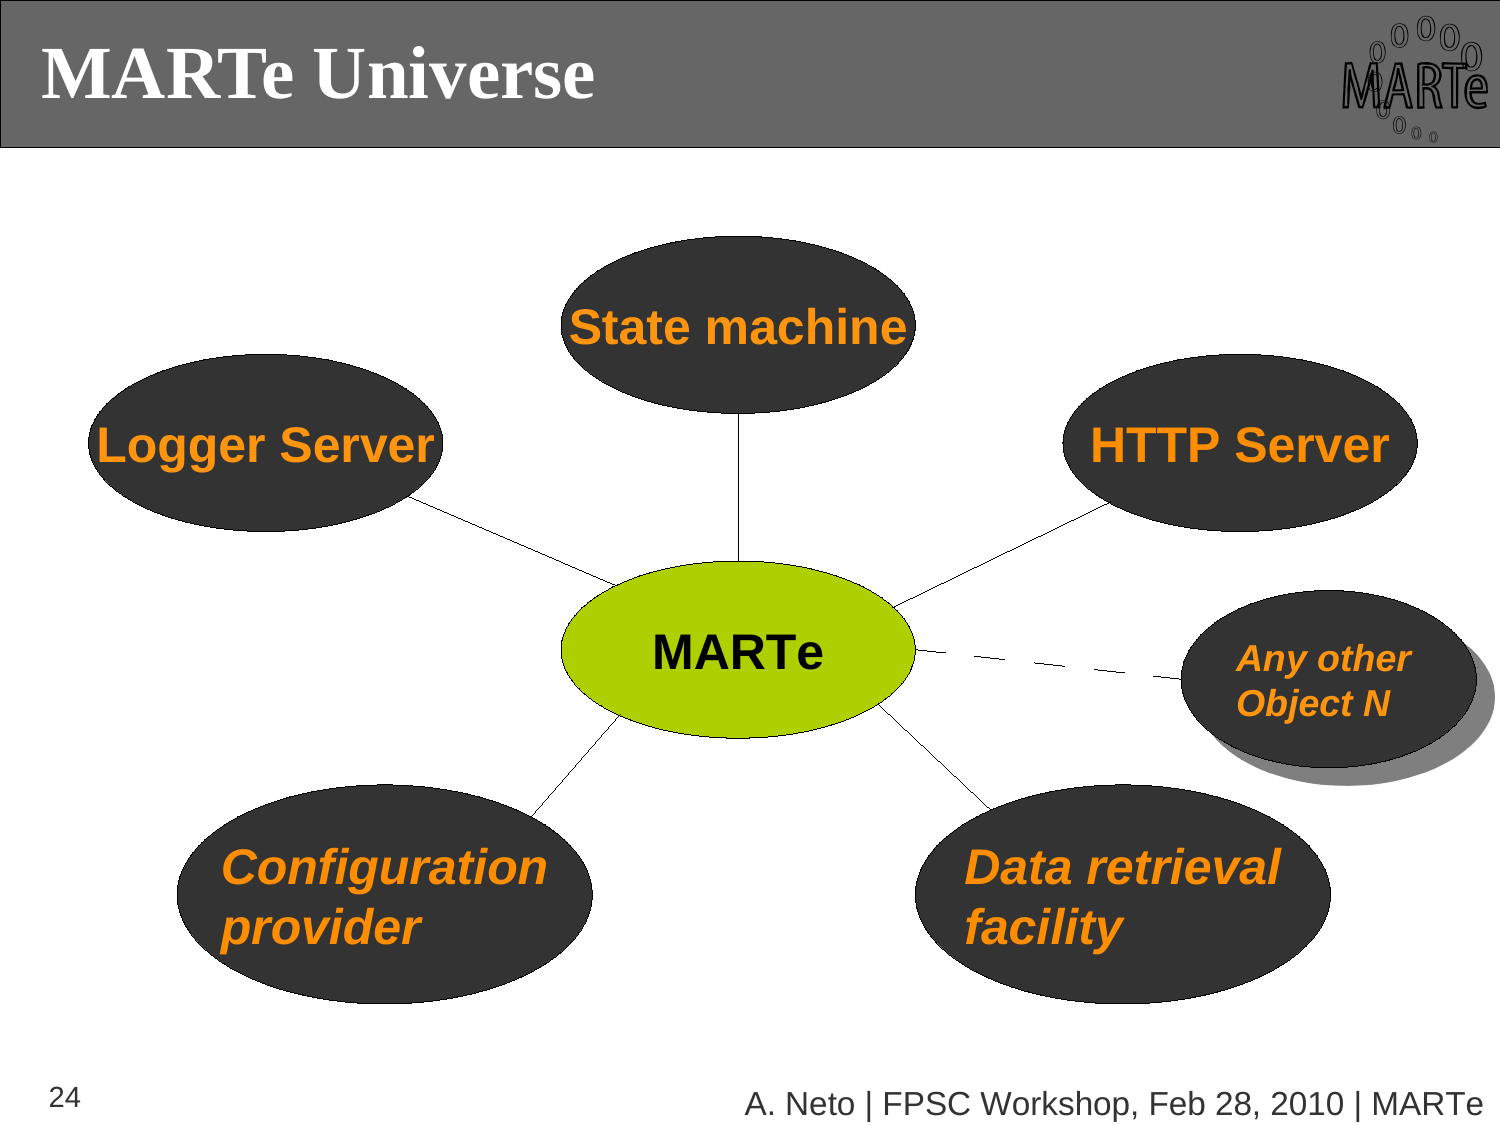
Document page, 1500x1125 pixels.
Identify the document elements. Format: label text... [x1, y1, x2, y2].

text_box Configuration provider [177, 784, 593, 1004]
text_box Data retrieval facility [915, 784, 1331, 1004]
text_box HTTP Server [1062, 354, 1418, 532]
picture [1340, 0, 1489, 148]
text_box State machine [561, 236, 916, 414]
text_box Logger Server [88, 354, 443, 532]
text_box Any other Object N [1181, 590, 1477, 768]
text_box MARTe [561, 561, 916, 739]
title MARTe Universe [41, 0, 1128, 148]
